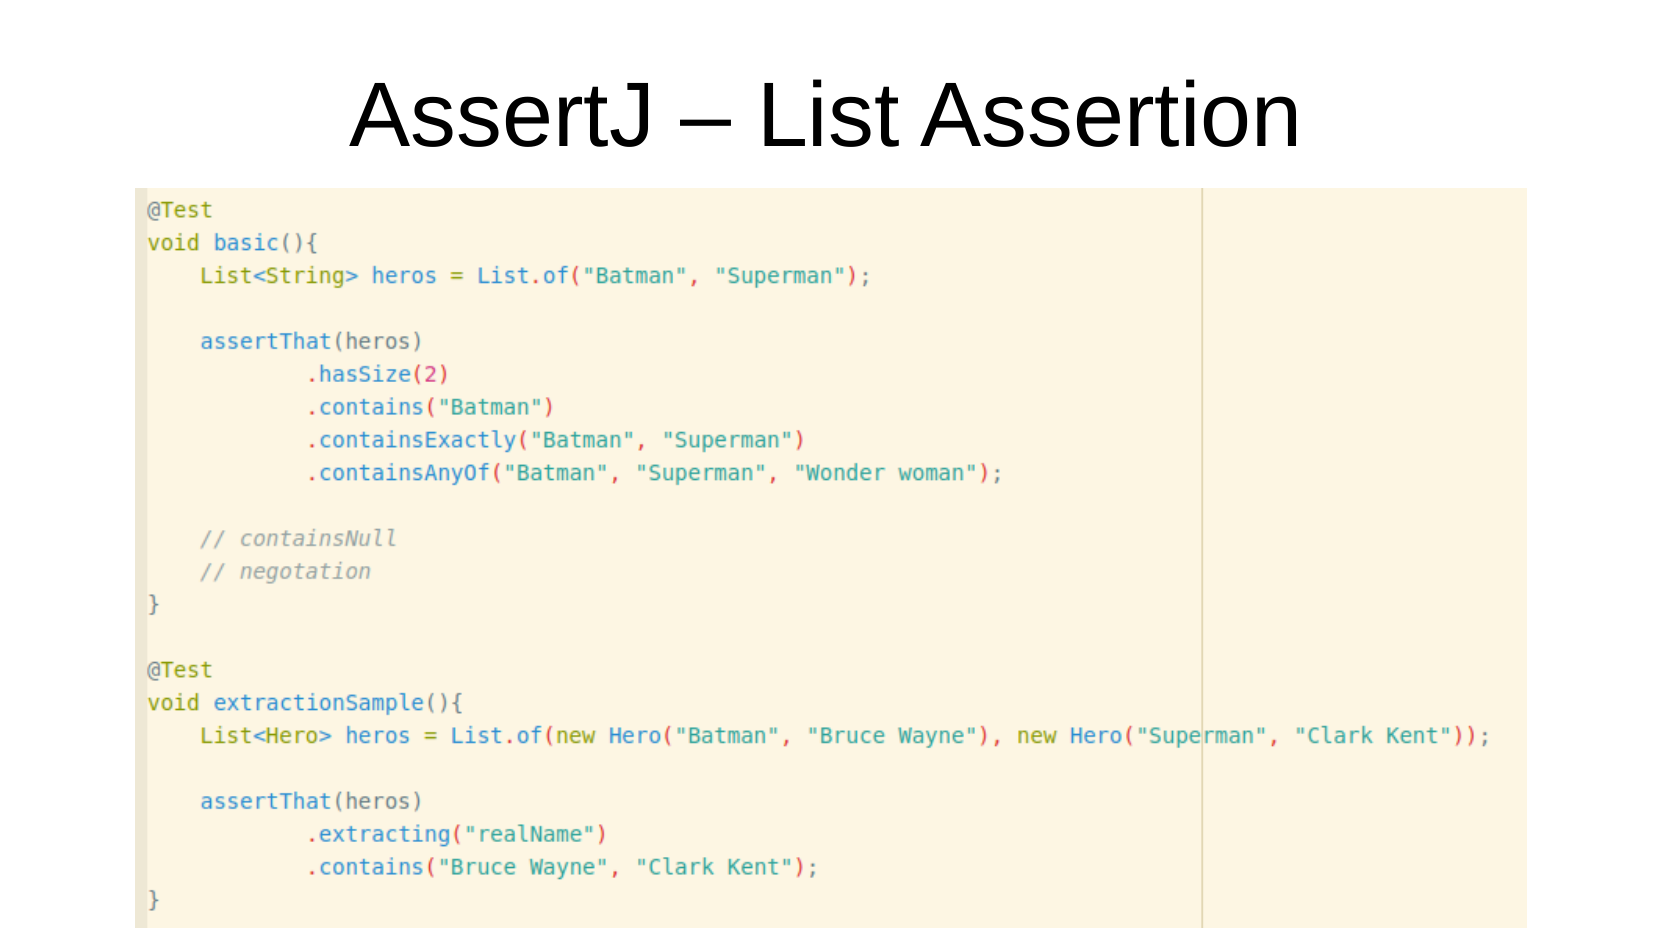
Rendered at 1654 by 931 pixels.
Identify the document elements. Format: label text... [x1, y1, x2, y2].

title AssertJ – List Assertion [82, 37, 1571, 193]
picture [135, 188, 1527, 928]
